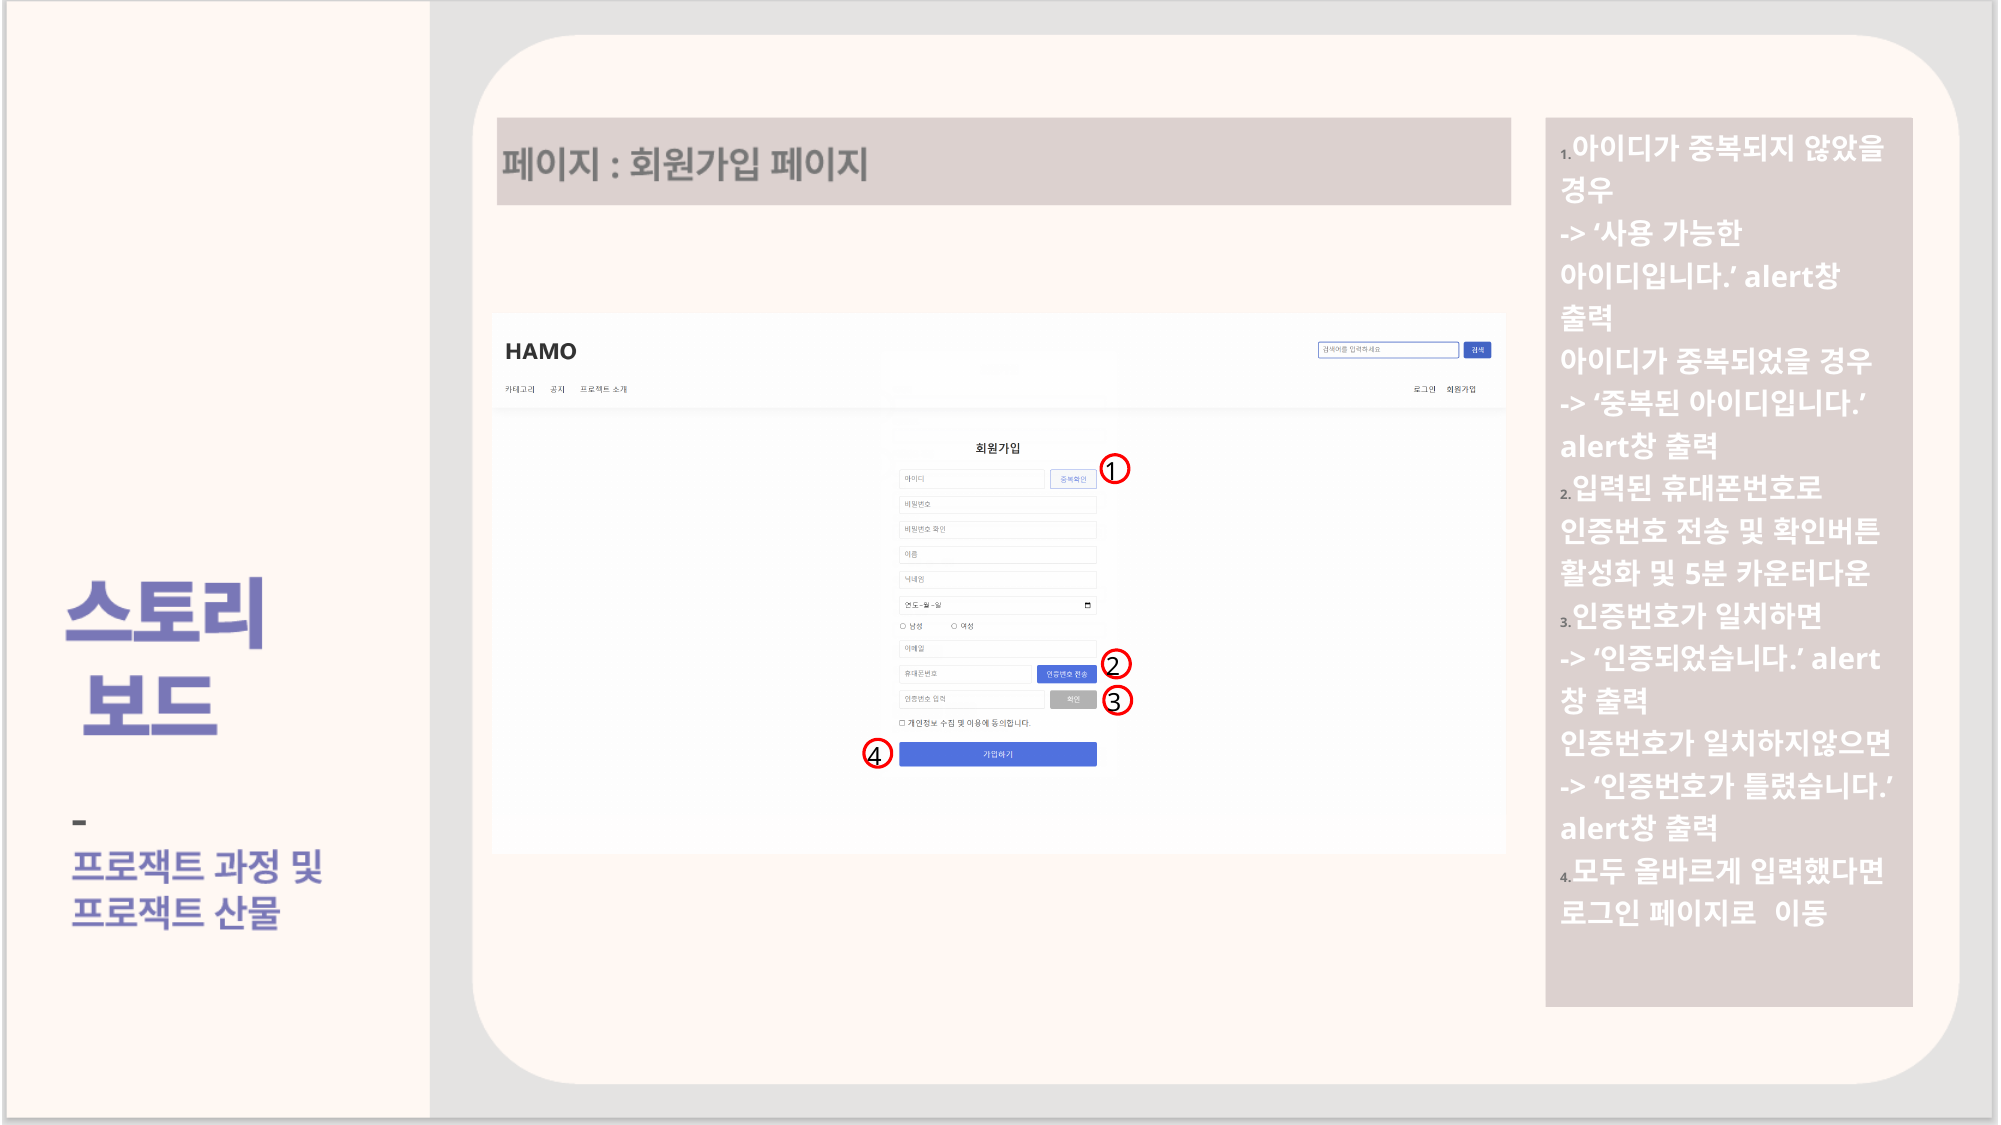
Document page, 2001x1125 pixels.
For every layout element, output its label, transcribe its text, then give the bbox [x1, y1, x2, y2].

text_box 3 [1101, 677, 1122, 727]
text_box 2 [1099, 641, 1121, 691]
text_box 4 [861, 730, 882, 780]
text_box 1 [1098, 446, 1120, 496]
picture [2, 0, 1998, 1125]
text_box 아이디가 중복되지 않았을 경우 -> ‘사용 가능한 아이디입니다.’ alert창 출력 아이디가 중복되었을 경우 -> ‘중복된 아이디입니다.’ alert창 출력 입력된 휴대폰번호로 인증번호 전송 및 확인버튼 활성화 및 5분 카운터다운 인증번호가 일치하면 -> ‘인증되었습니다.’ alert창 출력 인증번호가 일치하지않으면 -> ‘인증번호가 틀렸습니다.’ alert창 출력 모두 올바르게 입력했다면 로그인 페이지로 이동 [1545, 118, 1913, 1007]
